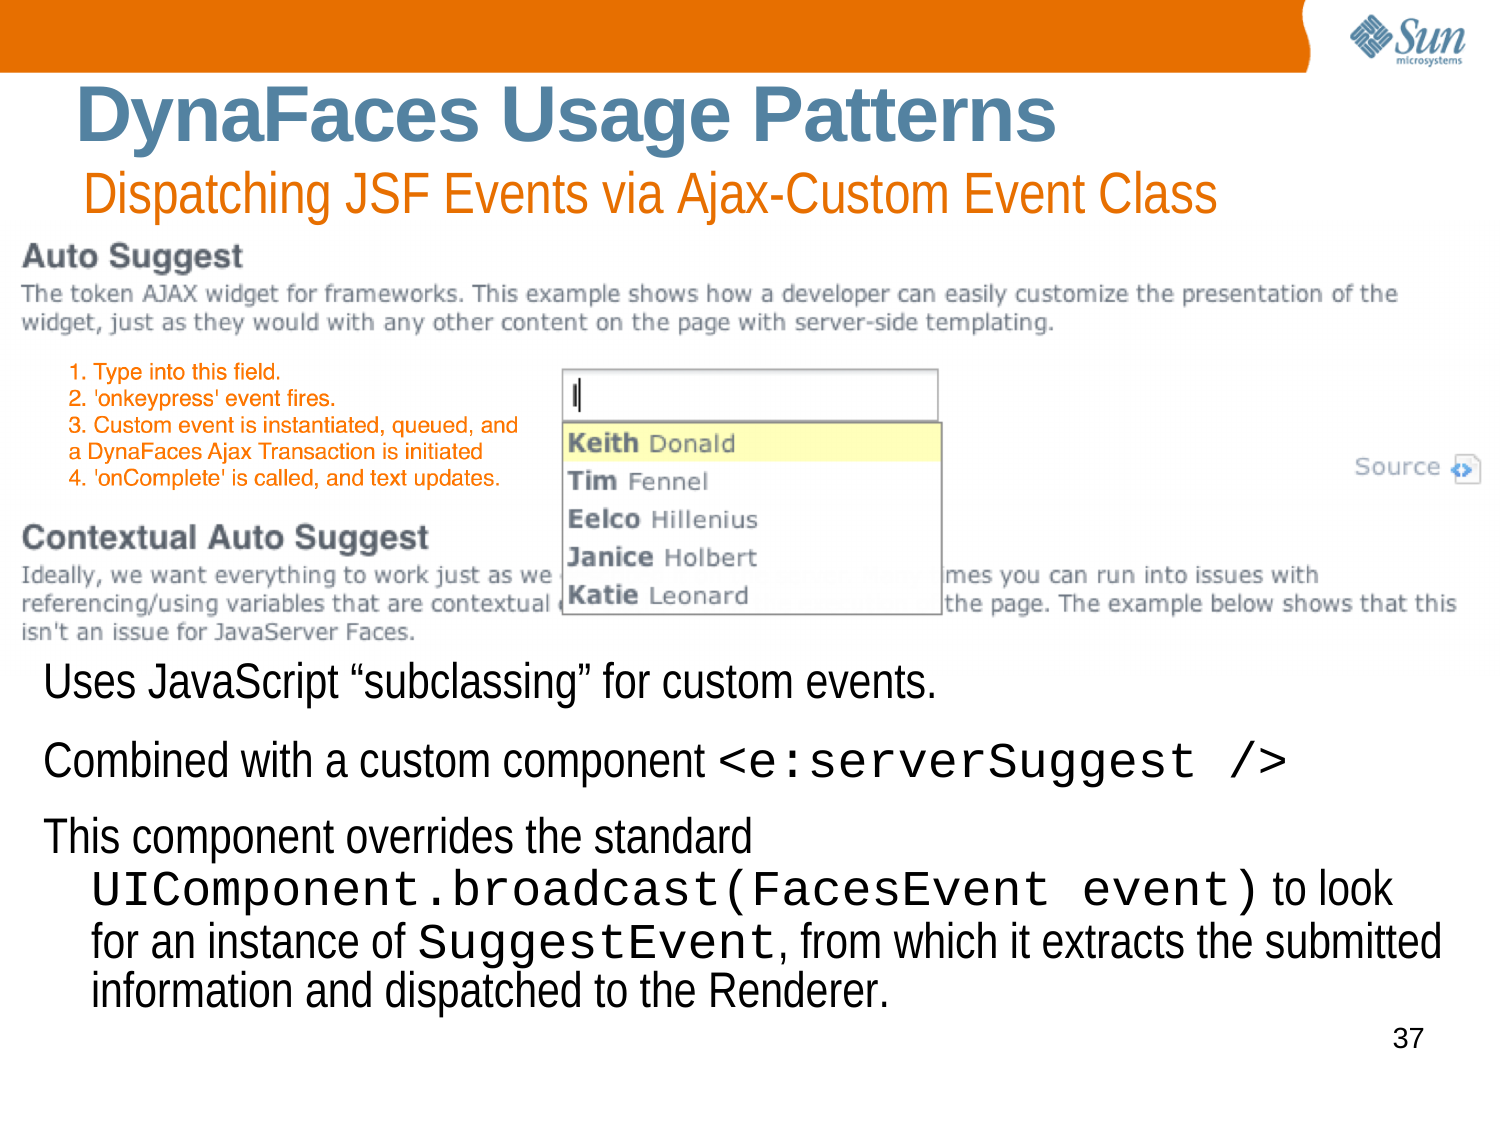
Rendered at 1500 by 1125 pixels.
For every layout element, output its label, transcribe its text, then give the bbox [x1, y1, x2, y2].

picture [0, 0, 1500, 75]
title DynaFaces Usage Patterns [75, 77, 1437, 182]
list Uses JavaScript “subclassing” for custom events. Combined with a custom component <e:serverSuggest /> This component overrides the standard UIComponent.broadcast(FacesEvent event) to look for an instance of SuggestEvent, from which it extracts the submitted information and dispatched to the Renderer. [23, 660, 1449, 1125]
text_box Dispatching JSF Events via Ajax-Custom Event Class [83, 168, 1351, 236]
picture [0, 220, 1500, 676]
